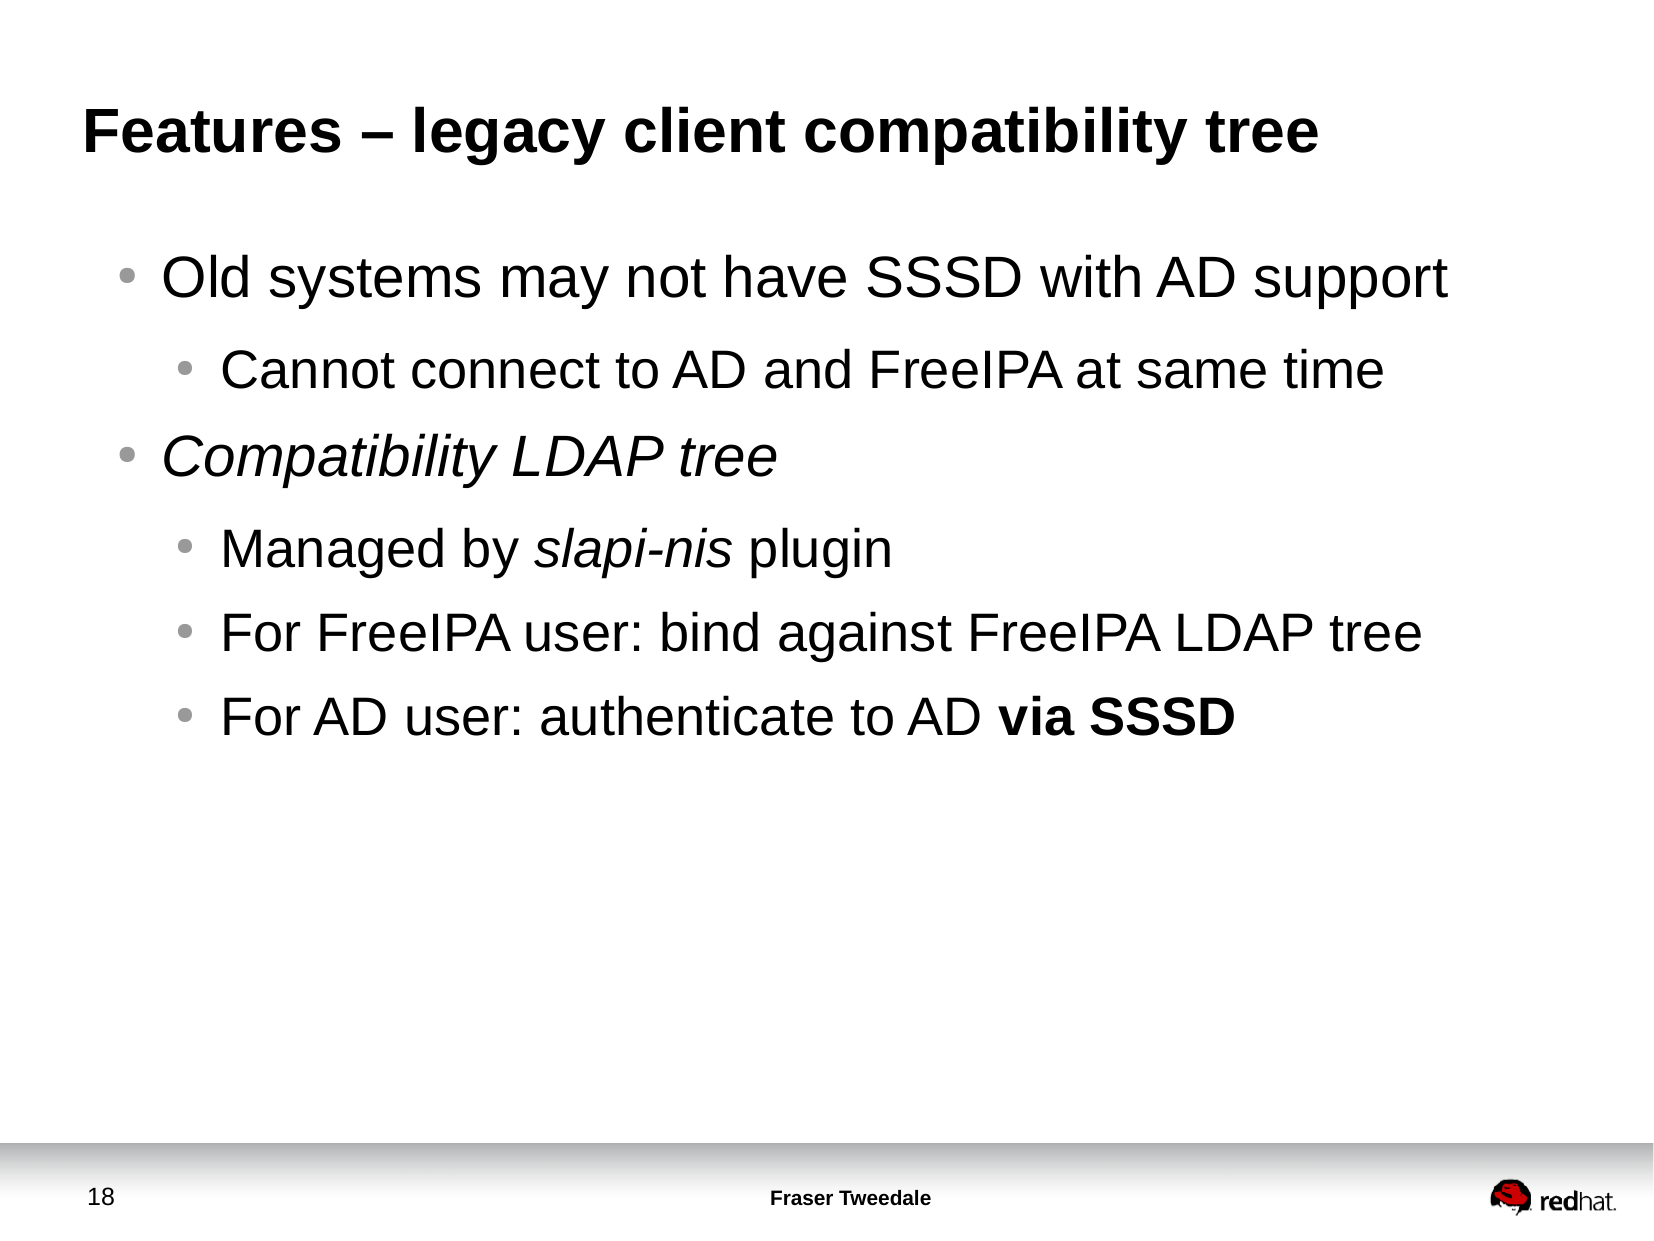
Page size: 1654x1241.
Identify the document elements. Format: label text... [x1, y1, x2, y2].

title Features – legacy client compatibility tree [82, 37, 1571, 226]
picture [0, 1143, 1654, 1241]
list Old systems may not have SSSD with AD support Cannot connect to AD and FreeIPA at same time Compatibility LDAP tree Managed by slapi-nis plugin For FreeIPA user: bind against FreeIPA LDAP tree For AD user: authenticate to AD via SSSD [86, 244, 1576, 1039]
